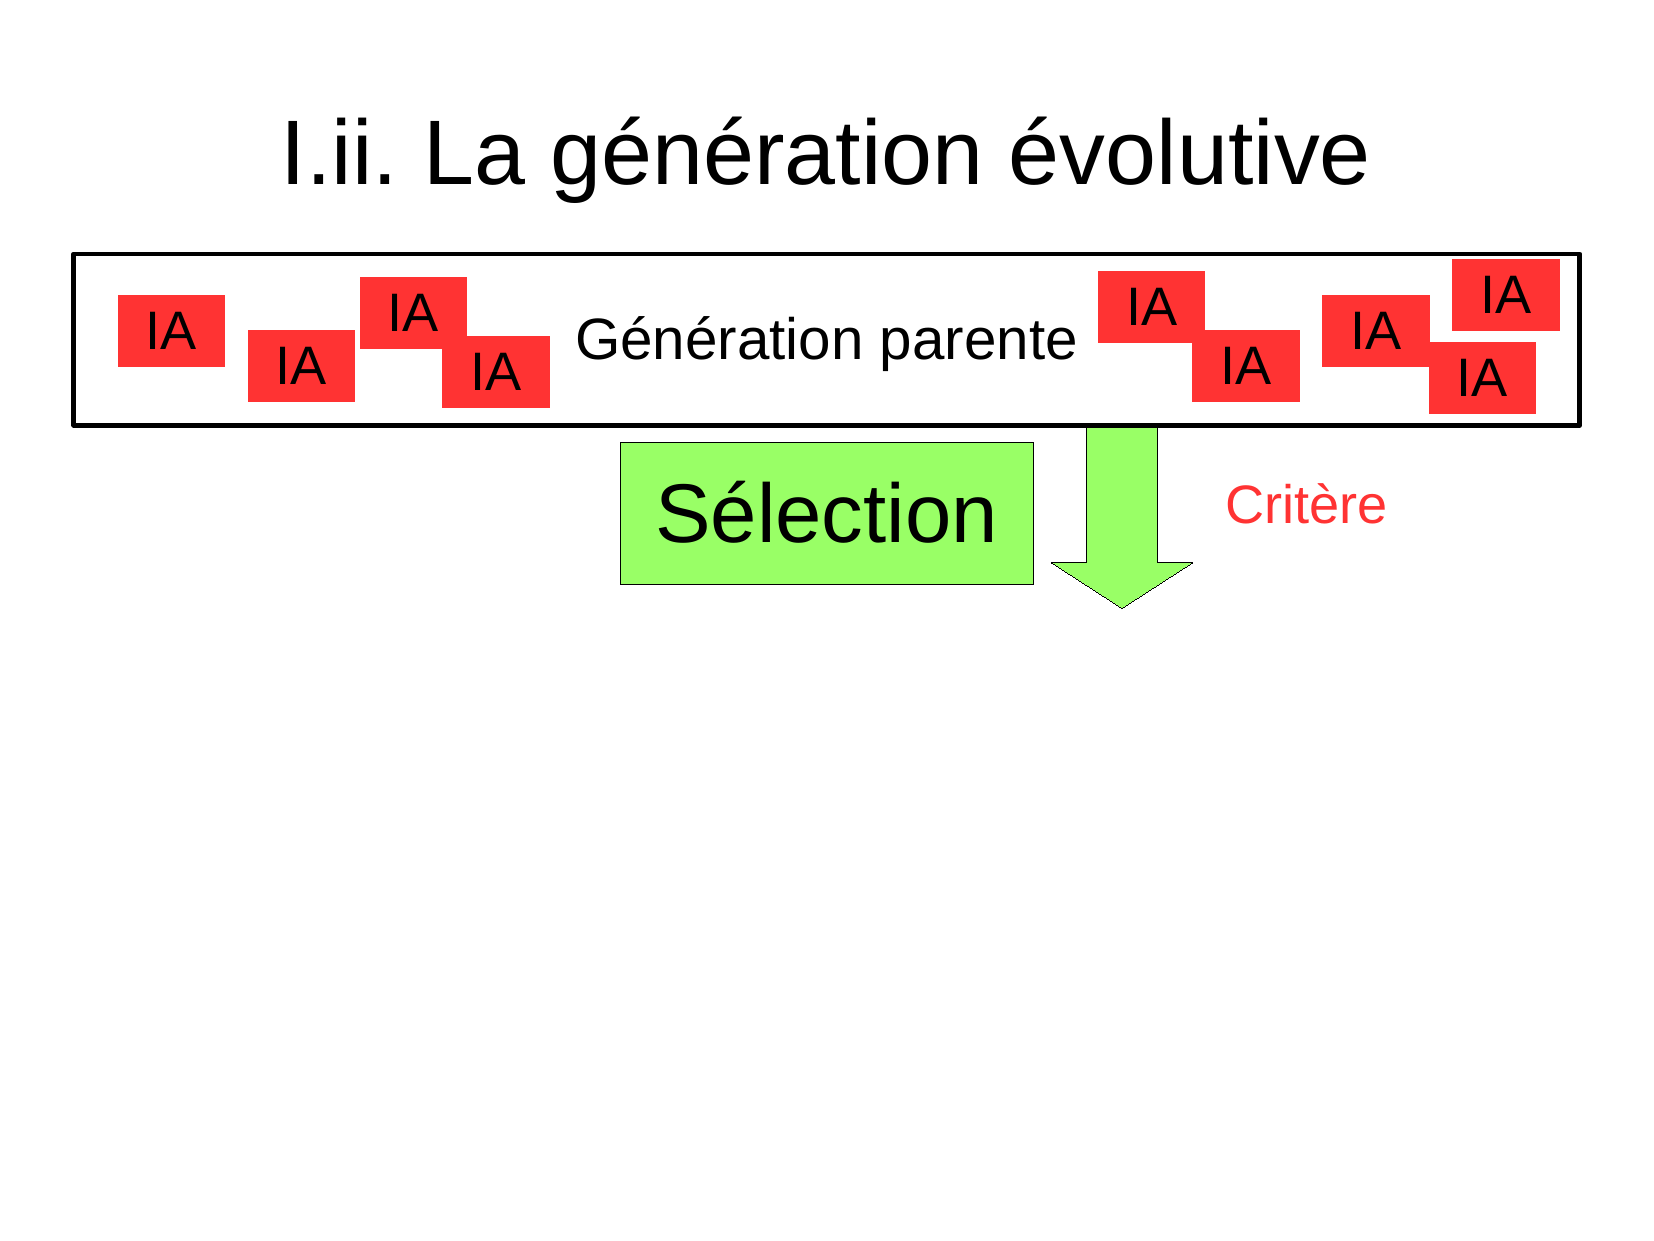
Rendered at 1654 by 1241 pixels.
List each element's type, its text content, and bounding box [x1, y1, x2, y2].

text_box IA [118, 295, 225, 367]
text_box IA [1192, 330, 1300, 402]
text_box Critère [1210, 467, 1404, 544]
text_box [1051, 426, 1193, 609]
text_box IA [360, 277, 467, 349]
text_box IA [1452, 259, 1560, 331]
text_box IA [1322, 295, 1430, 367]
text_box IA [1098, 271, 1205, 343]
text_box IA [442, 336, 550, 408]
text_box Génération parente [73, 253, 1580, 426]
text_box Sélection [620, 442, 1034, 585]
text_box IA [1429, 342, 1536, 414]
text_box IA [248, 330, 355, 402]
title I.ii. La génération évolutive [82, 49, 1571, 253]
